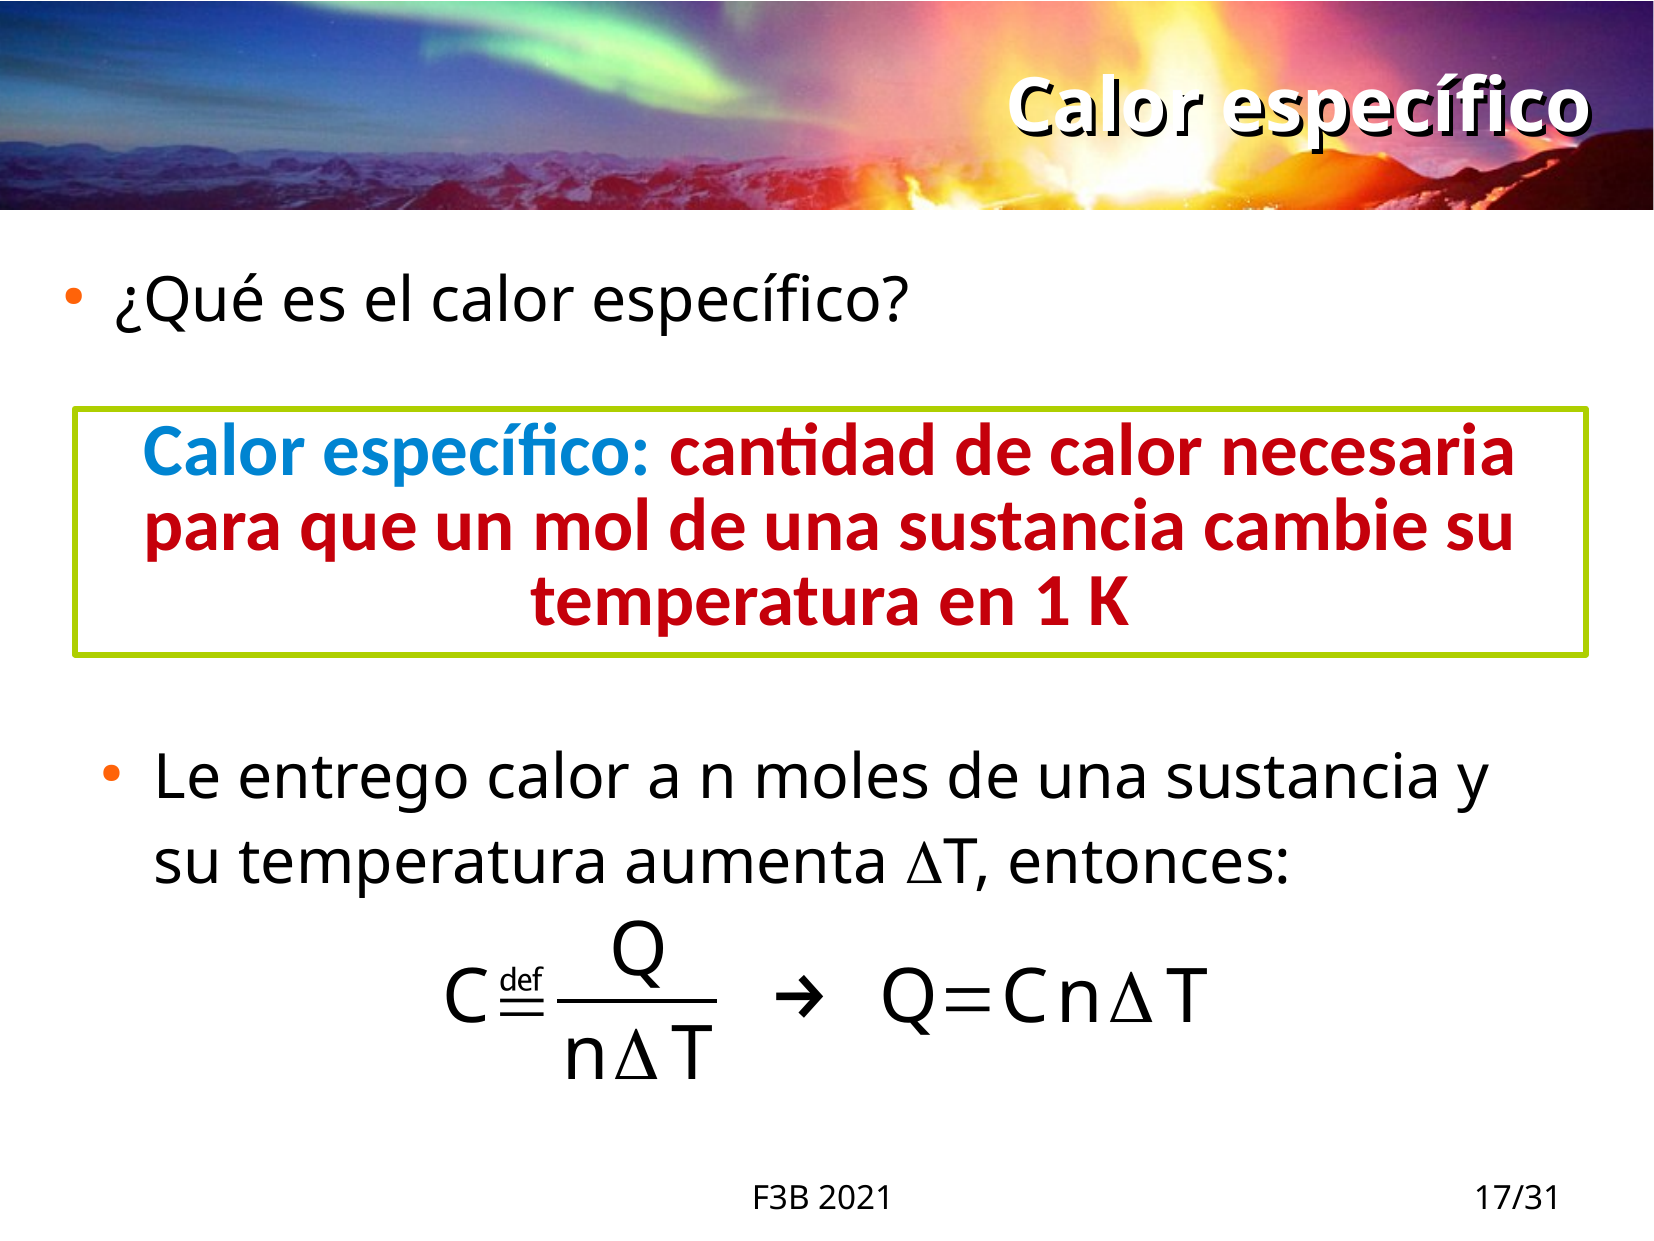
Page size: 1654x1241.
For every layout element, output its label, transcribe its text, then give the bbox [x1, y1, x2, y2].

text_box Calor específico: cantidad de calor necesaria para que un mol de una sustancia cambie su temperatura en 1 K [75, 408, 1586, 655]
list ¿Qué es el calor específico? [45, 255, 1606, 1156]
picture [0, 1, 1654, 210]
list Le entrego calor a n moles de una sustancia y su temperatura aumenta DT, entonces: [82, 732, 1571, 1162]
title Calor específico [45, 15, 1606, 191]
chart [436, 903, 1216, 1098]
